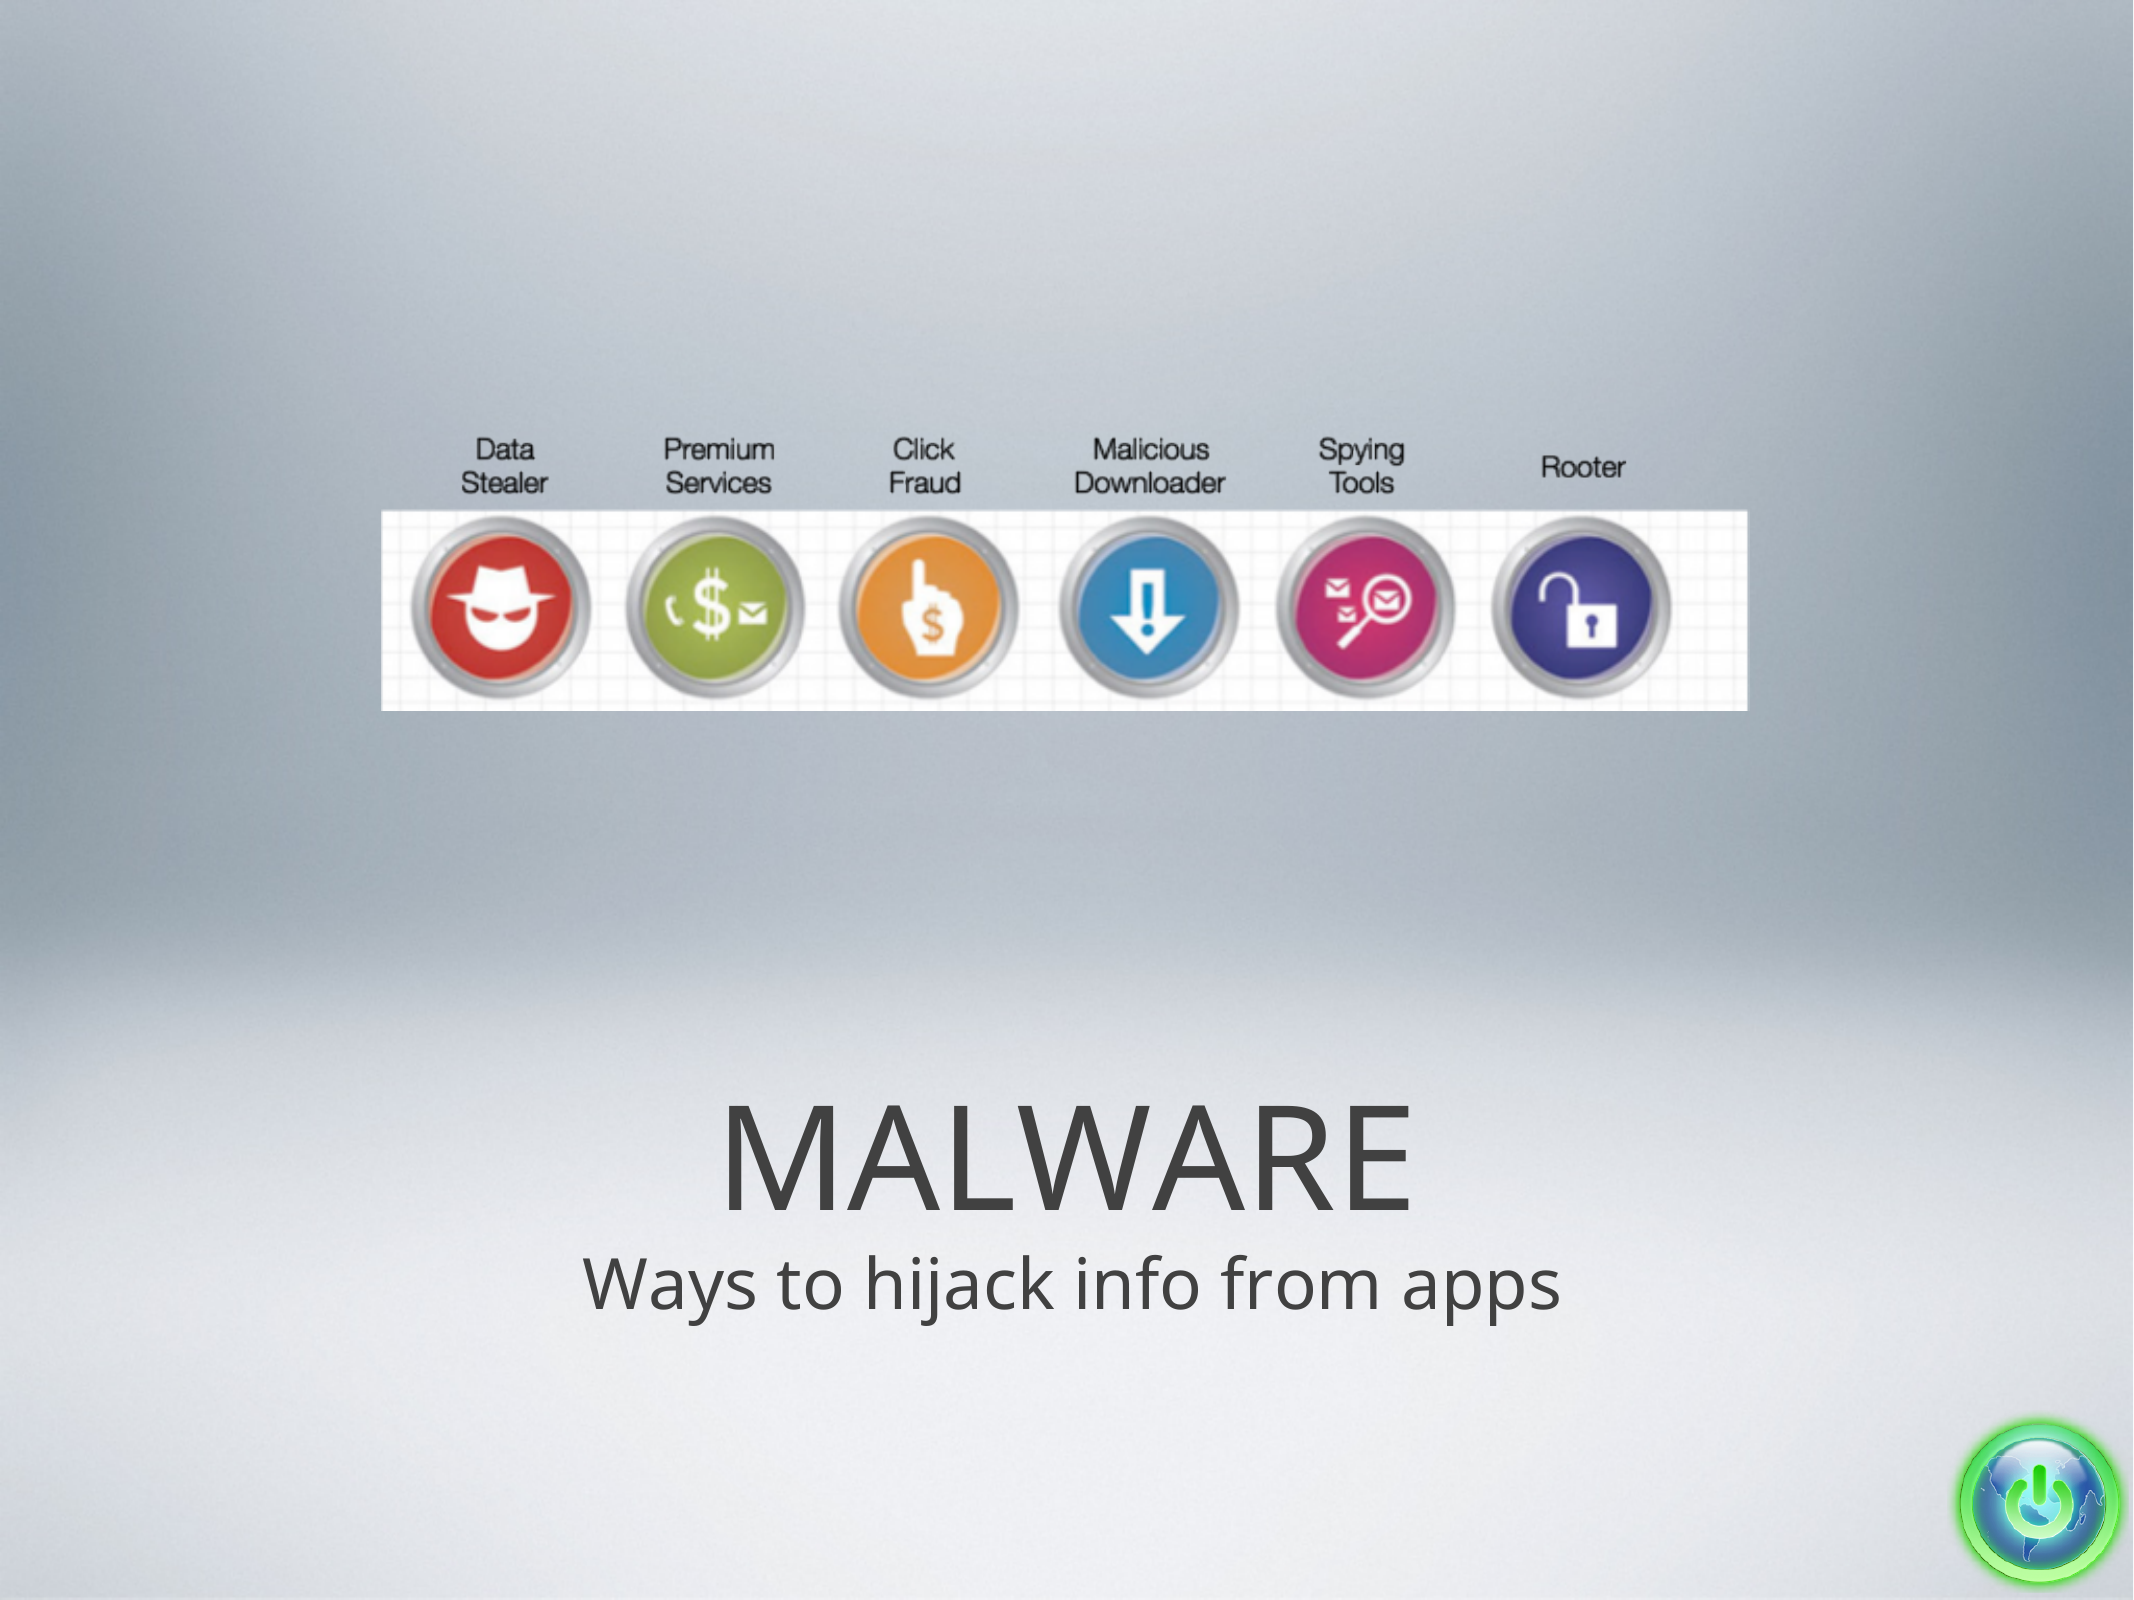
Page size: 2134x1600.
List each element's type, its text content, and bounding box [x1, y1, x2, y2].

text_box MALWARE [58, 1033, 2075, 1231]
list Ways to hijack info from apps [37, 1231, 2094, 1600]
picture [0, 0, 2134, 1600]
